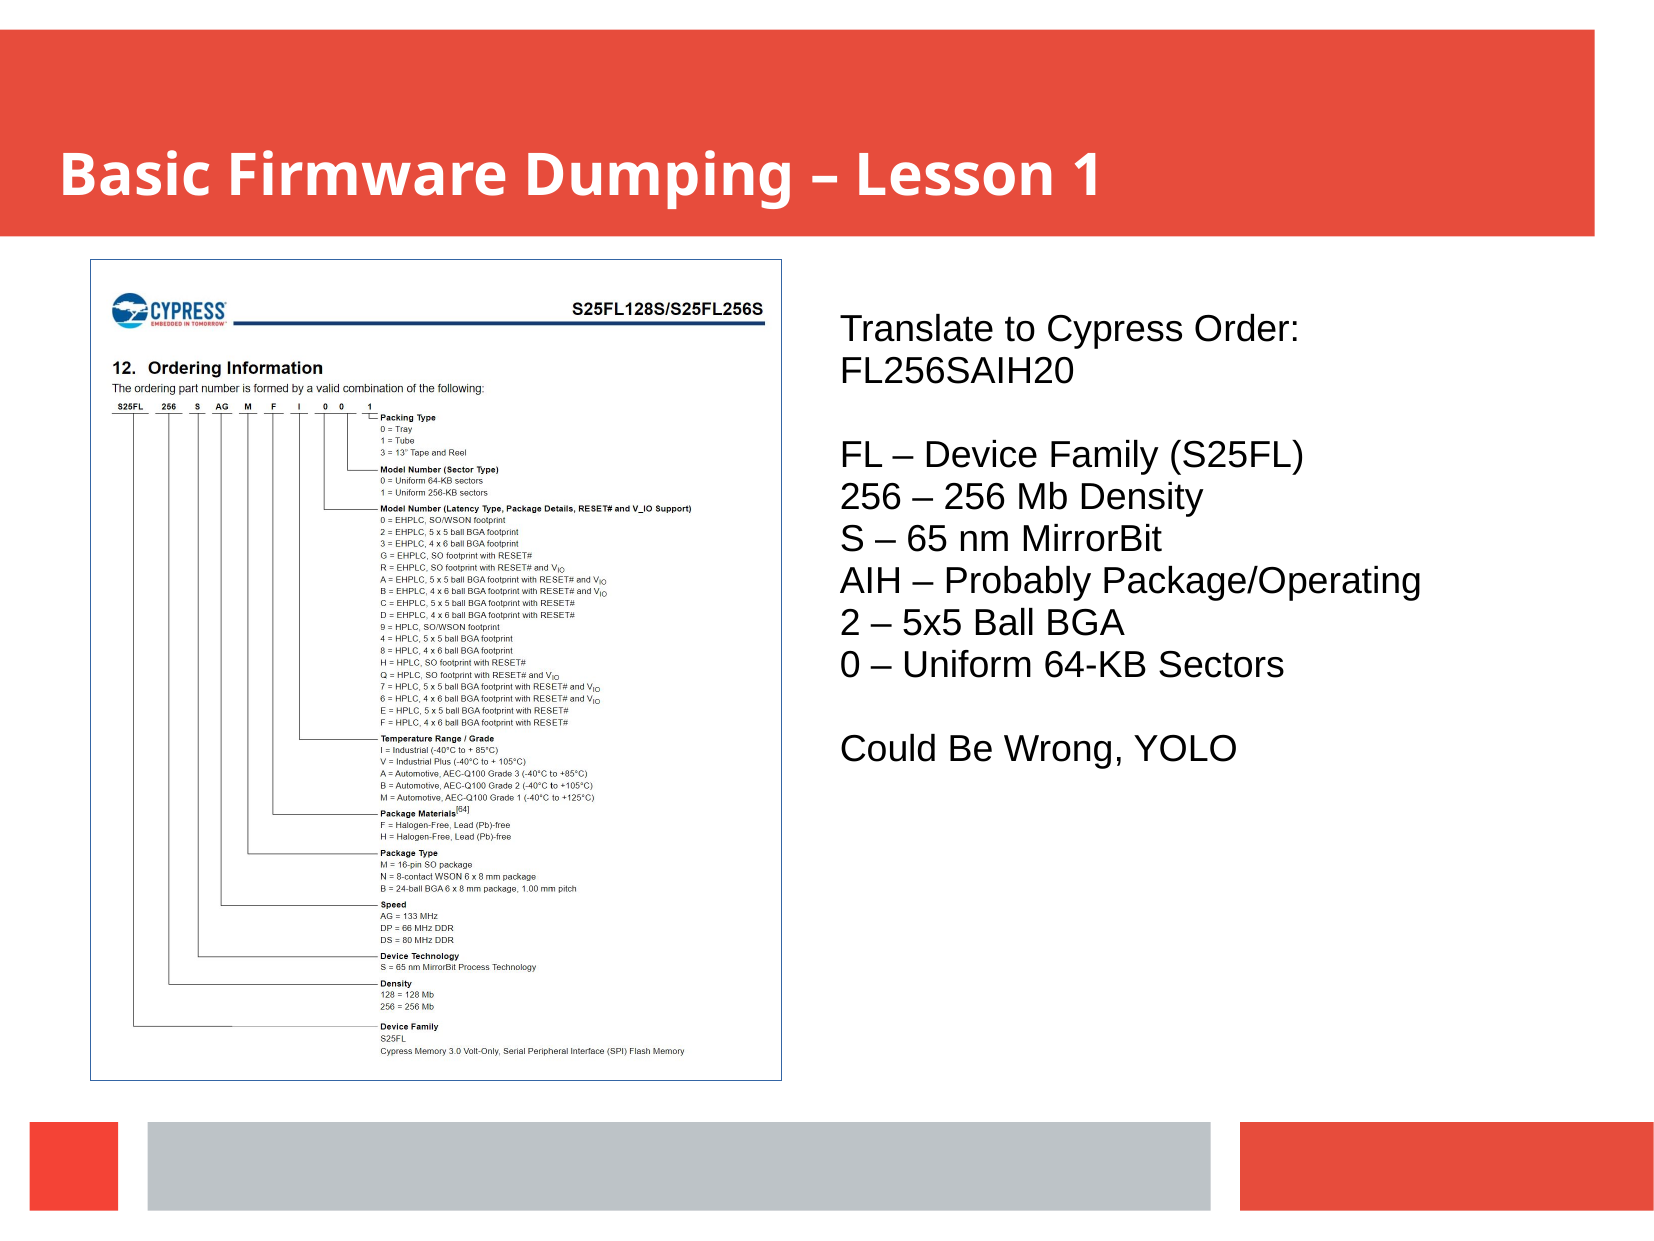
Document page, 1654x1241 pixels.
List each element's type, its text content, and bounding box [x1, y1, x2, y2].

title Basic Firmware Dumping – Lesson 1 [59, 135, 1595, 207]
text_box Translate to Cypress Order: FL256SAIH20 FL – Device Family (S25FL) 256 – 256 Mb Density S – 65 nm MirrorBit AIH – Probably Package/Operating 2 – 5x5 Ball BGA 0 – Uniform 64-KB Sectors Could Be Wrong, YOLO [825, 300, 1438, 819]
picture [90, 259, 782, 1081]
